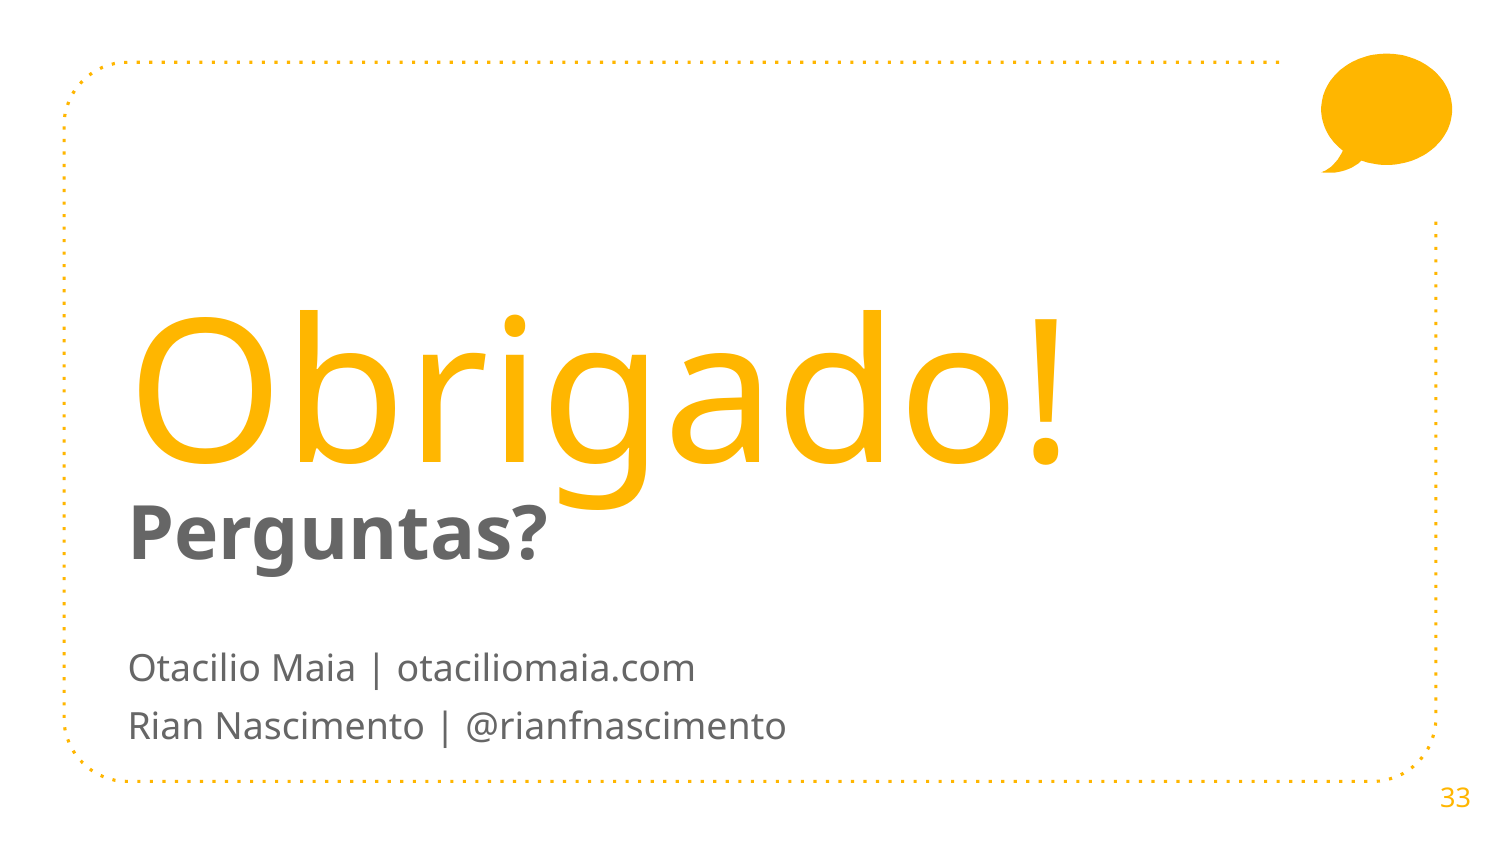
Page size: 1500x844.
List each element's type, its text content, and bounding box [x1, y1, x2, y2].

slide_number <number> [1411, 753, 1500, 844]
title Obrigado! [112, 247, 1195, 438]
subtitle Perguntas? Otacilio Maia | otaciliomaia.com Rian Nascimento | @rianfnascimento [112, 469, 1195, 786]
text_box [1321, 53, 1453, 173]
